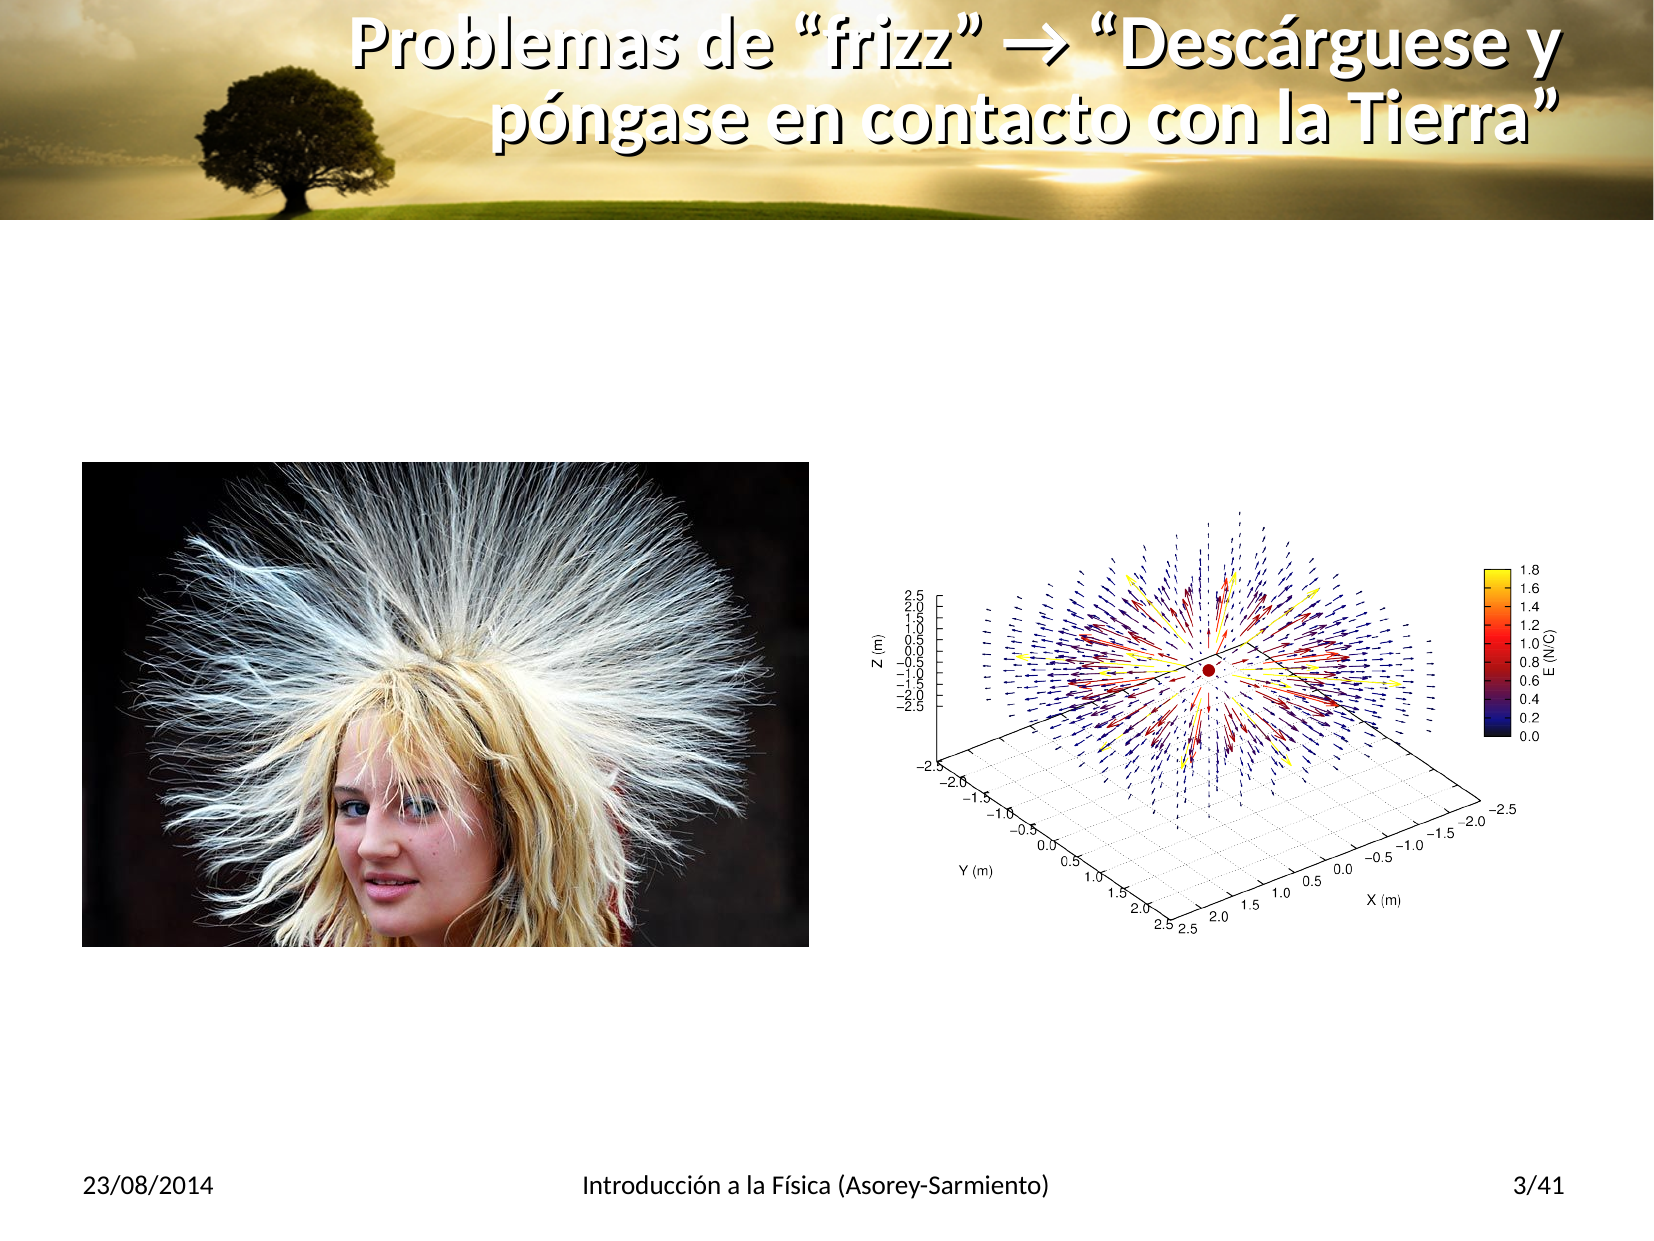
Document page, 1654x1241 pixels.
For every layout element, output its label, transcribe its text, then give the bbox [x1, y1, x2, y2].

picture [0, 0, 1654, 220]
picture [82, 462, 809, 948]
title Problemas de “frizz” → “Descárguese y póngase en contacto con la Tierra” [75, 9, 1564, 160]
picture [845, 450, 1572, 960]
